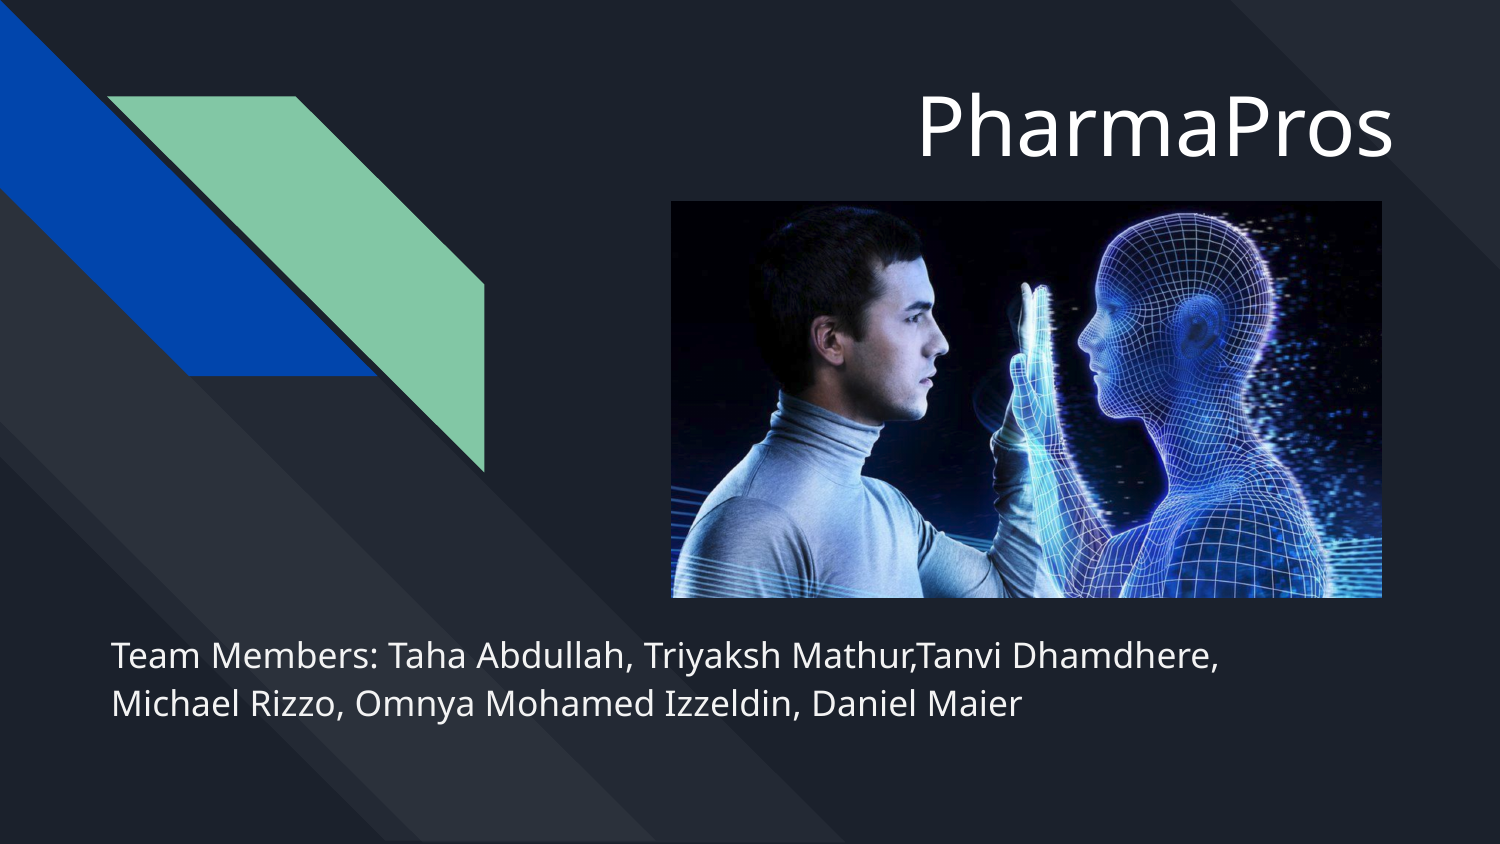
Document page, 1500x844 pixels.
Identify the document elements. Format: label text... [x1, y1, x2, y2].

subtitle Team Members: Taha Abdullah, Triyaksh Mathur,Tanvi Dhamdhere, Michael Rizzo, Omnya Mohamed Izzeldin, Daniel Maier [95, 615, 1333, 746]
title PharmaPros [900, 52, 1451, 257]
picture [671, 201, 1382, 598]
